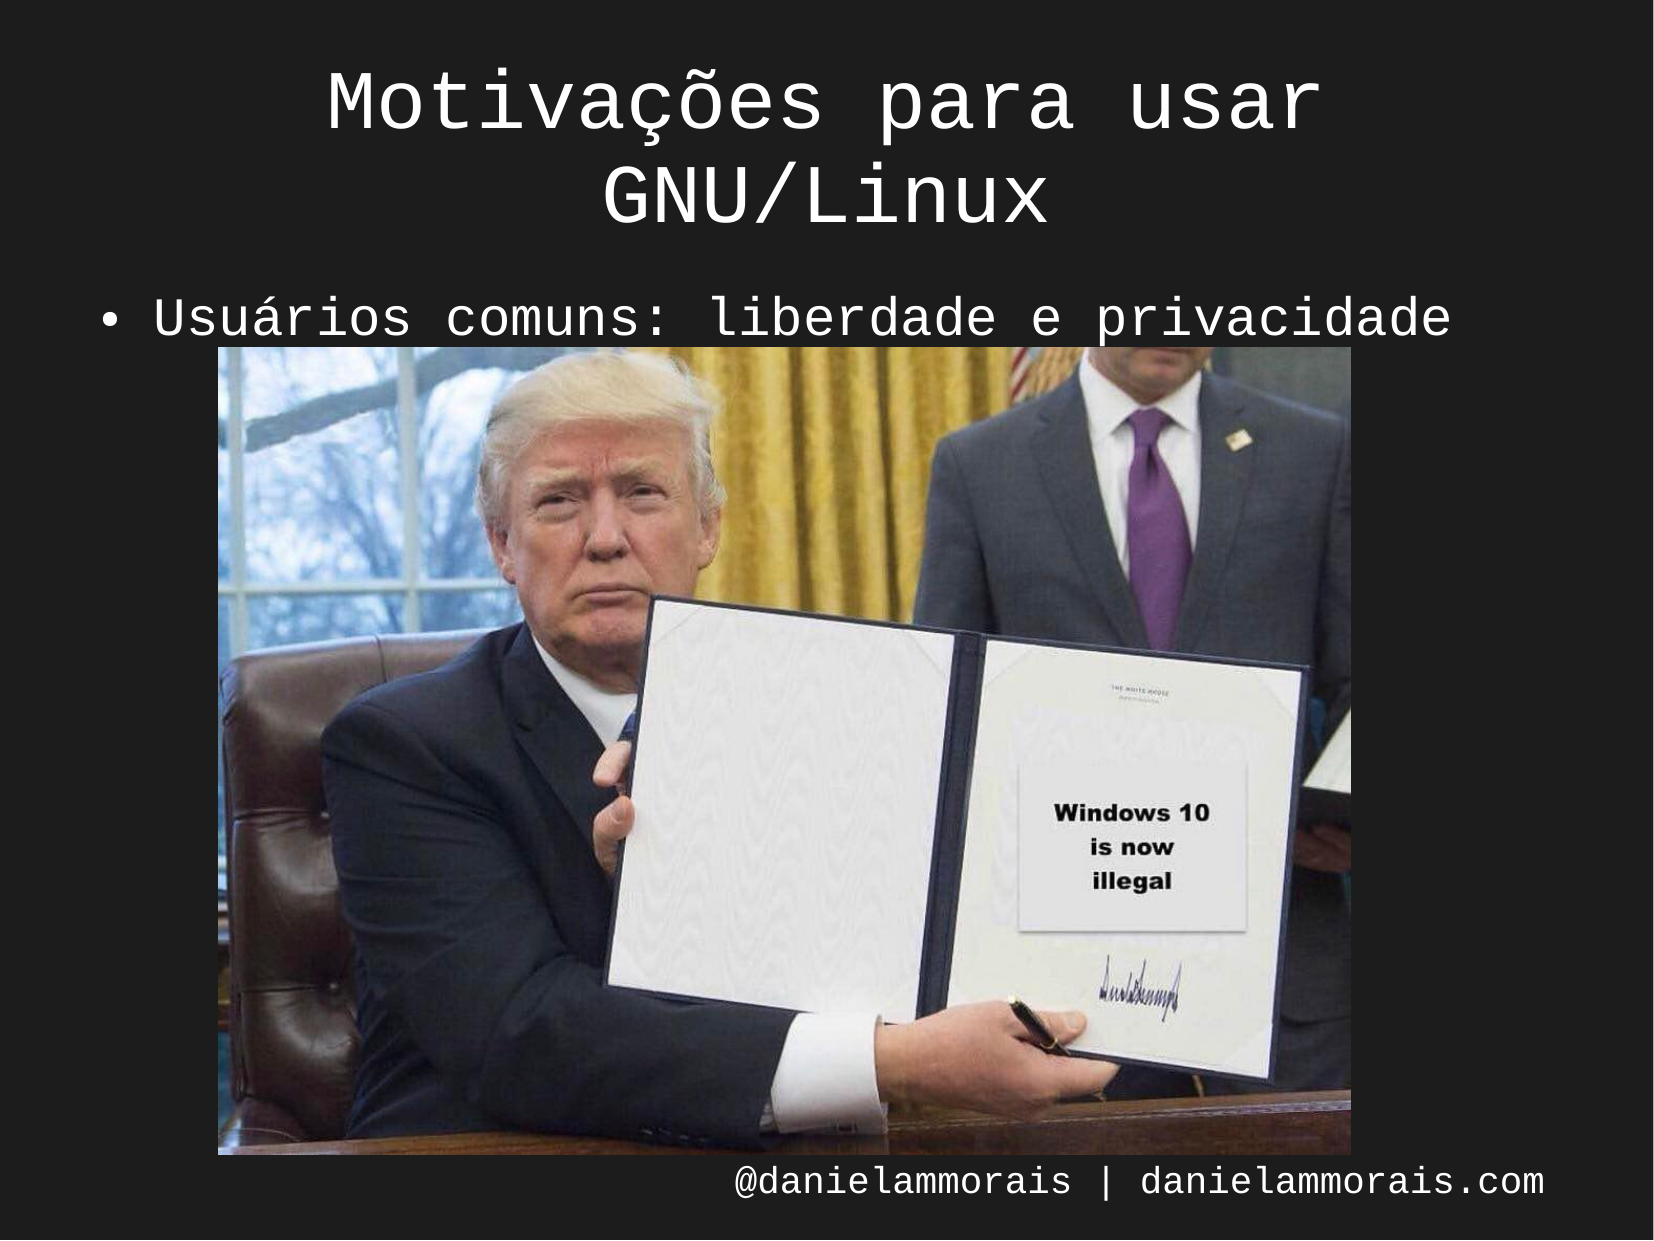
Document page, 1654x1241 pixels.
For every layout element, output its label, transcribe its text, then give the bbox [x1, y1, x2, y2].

list Usuários comuns: liberdade e privacidade [82, 290, 1571, 1010]
text_box @danielammorais | danielammorais.com [720, 1154, 1654, 1241]
picture [218, 347, 1351, 1156]
title Motivações para usar GNU/Linux [82, 48, 1571, 258]
